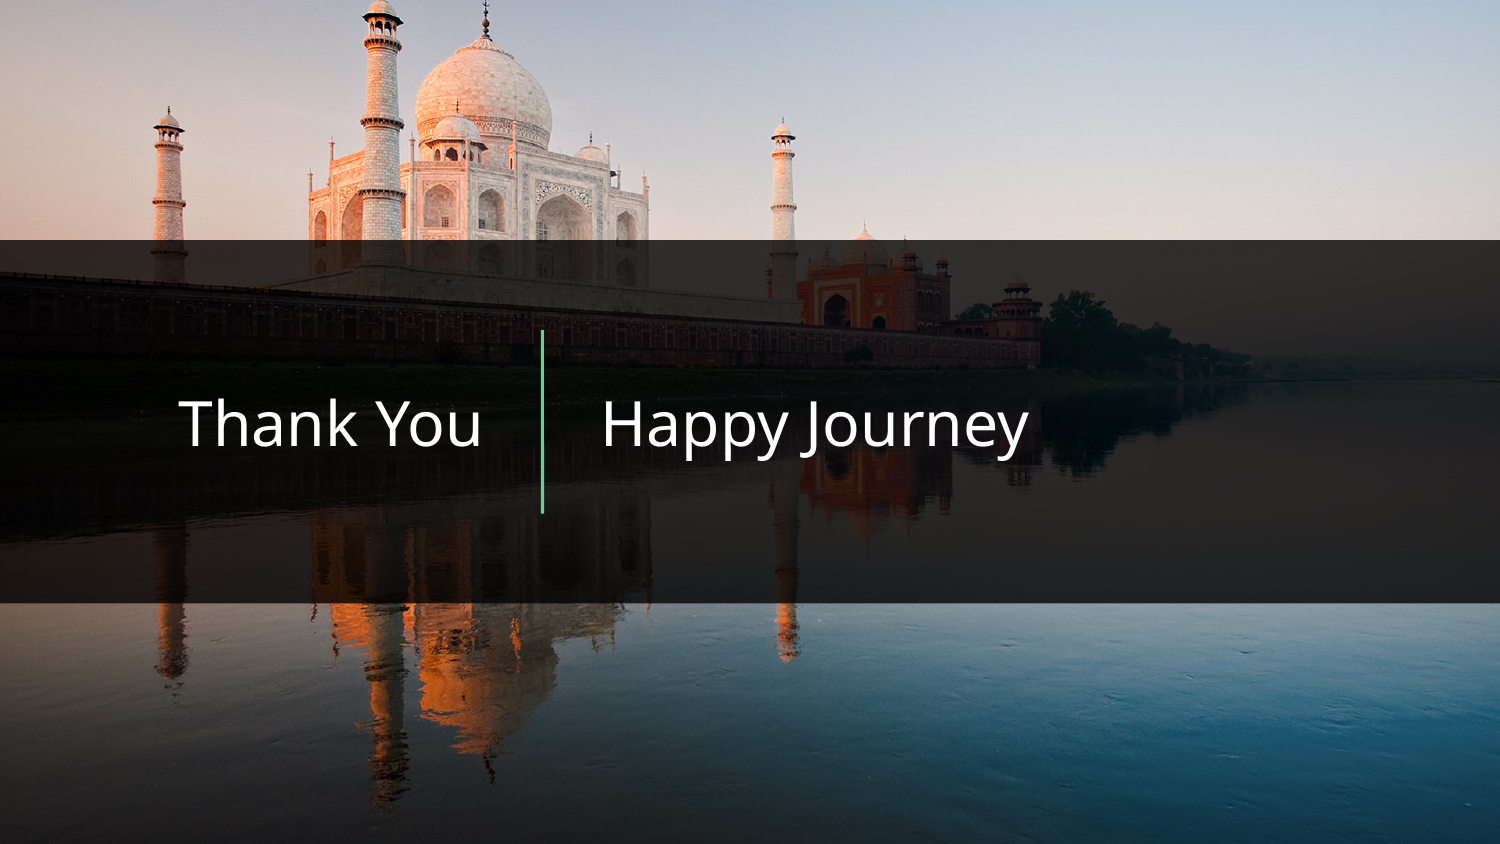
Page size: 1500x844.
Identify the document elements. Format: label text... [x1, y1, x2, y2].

title Thank You [80, 330, 500, 514]
picture [0, 0, 1500, 240]
text_box [0, 240, 1500, 604]
list Happy Journey [585, 294, 1393, 548]
picture [0, 604, 1500, 844]
